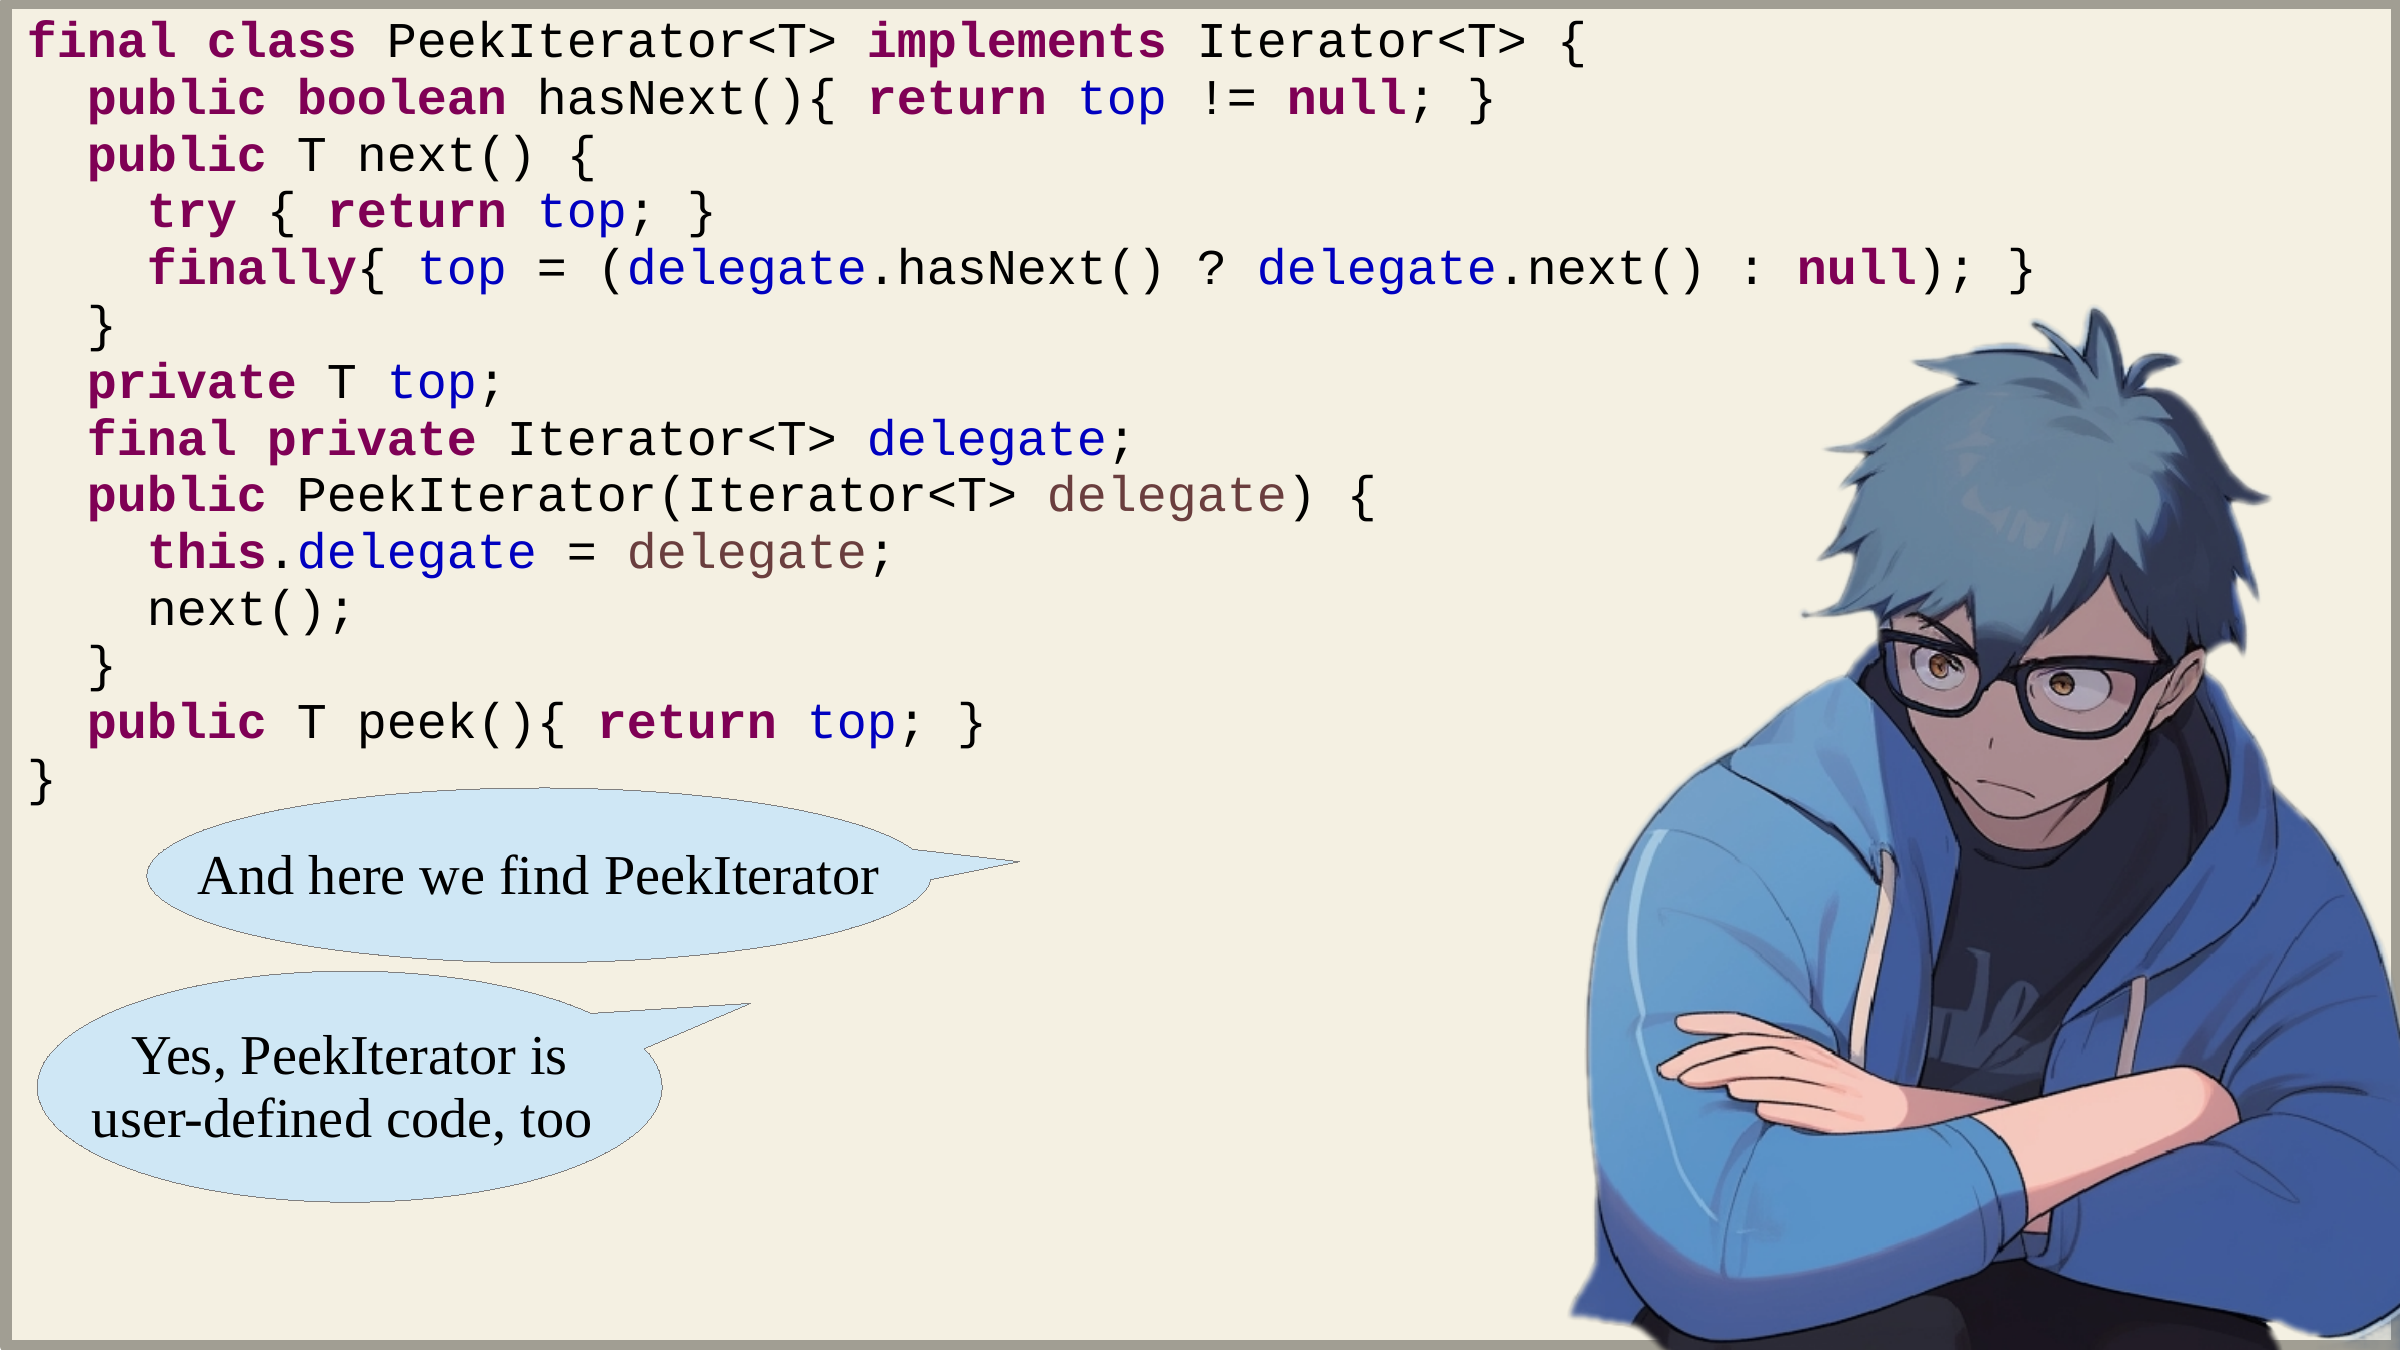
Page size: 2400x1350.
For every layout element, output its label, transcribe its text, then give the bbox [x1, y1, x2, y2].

text_box Yes, PeekIterator is user-defined code, too [37, 971, 751, 1203]
picture [1269, 271, 2400, 1350]
text_box And here we find PeekIterator [146, 787, 1020, 963]
text_box final class PeekIterator<T> implements Iterator<T> { public boolean hasNext(){ return top != null; } public T next() { try { return top; } finally{ top = (delegate.hasNext() ? delegate.next() : null); } } private T top; final private Iterator<T> delegate; public PeekIterator(Iterator<T> delegate) { this.delegate = delegate; next(); } public T peek(){ return top; } } [5, 2, 2398, 1346]
